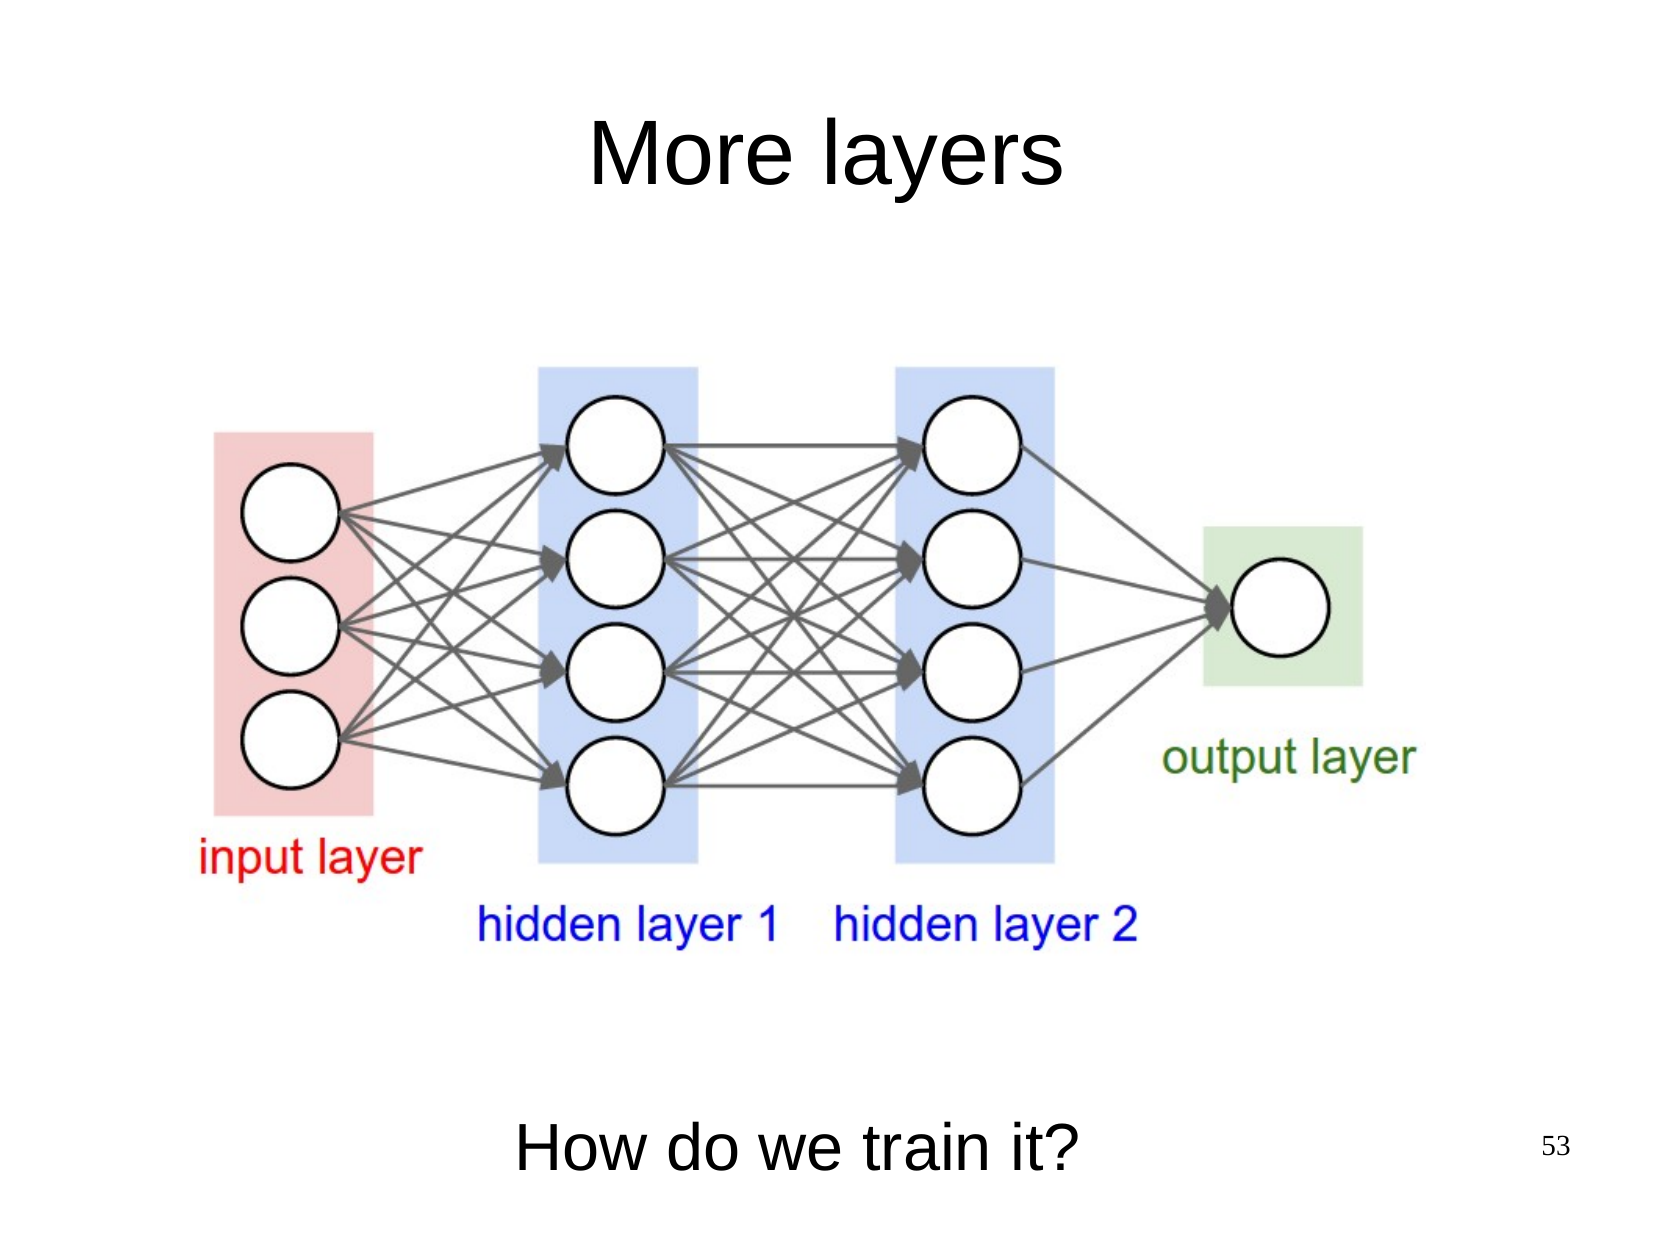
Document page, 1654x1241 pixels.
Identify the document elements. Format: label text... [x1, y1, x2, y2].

title More layers [82, 49, 1571, 257]
text_box How do we train it? [443, 1110, 1351, 1200]
picture [189, 353, 1426, 961]
